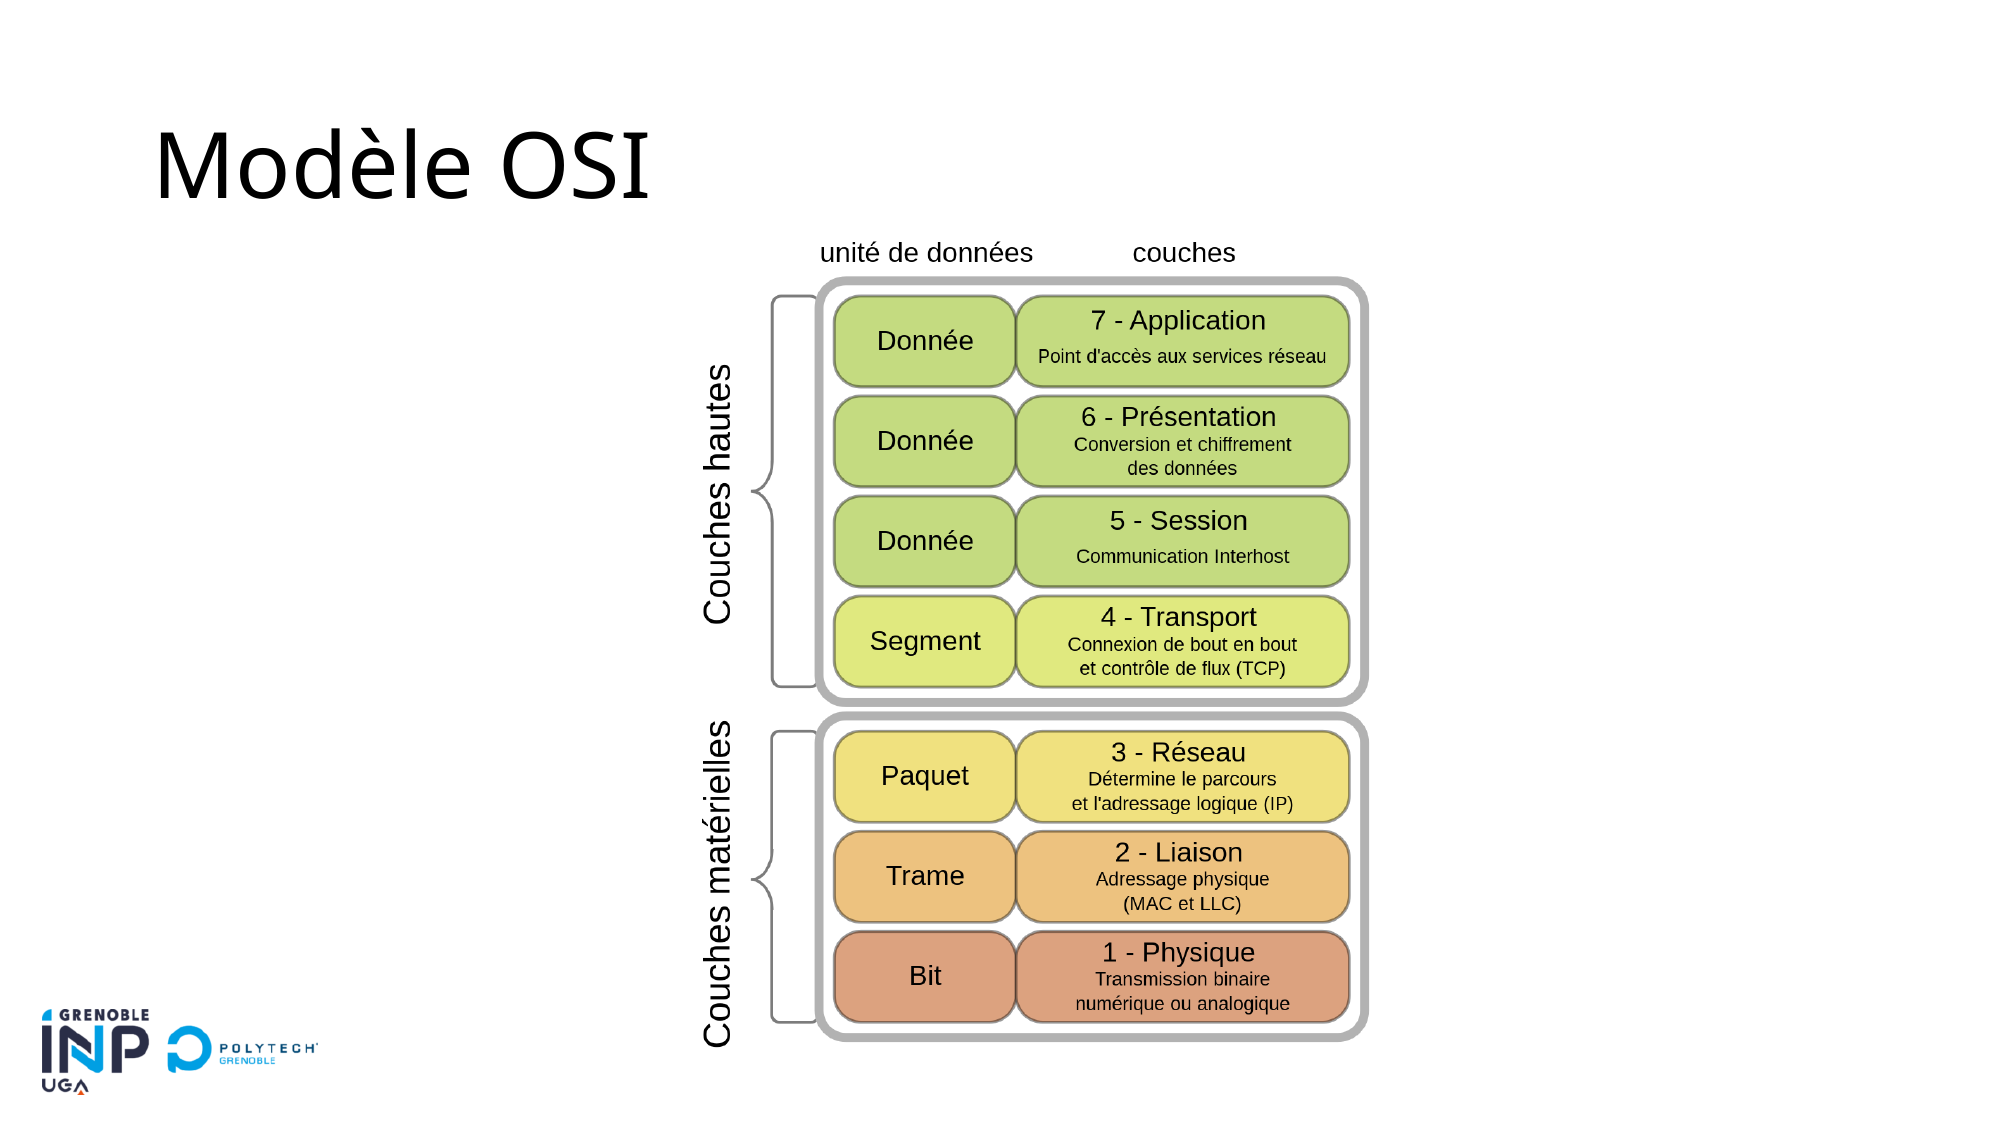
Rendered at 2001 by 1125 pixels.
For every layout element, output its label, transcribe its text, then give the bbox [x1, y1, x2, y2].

picture [687, 232, 1408, 1081]
title Modèle OSI [137, 59, 1863, 278]
picture [42, 1009, 318, 1095]
